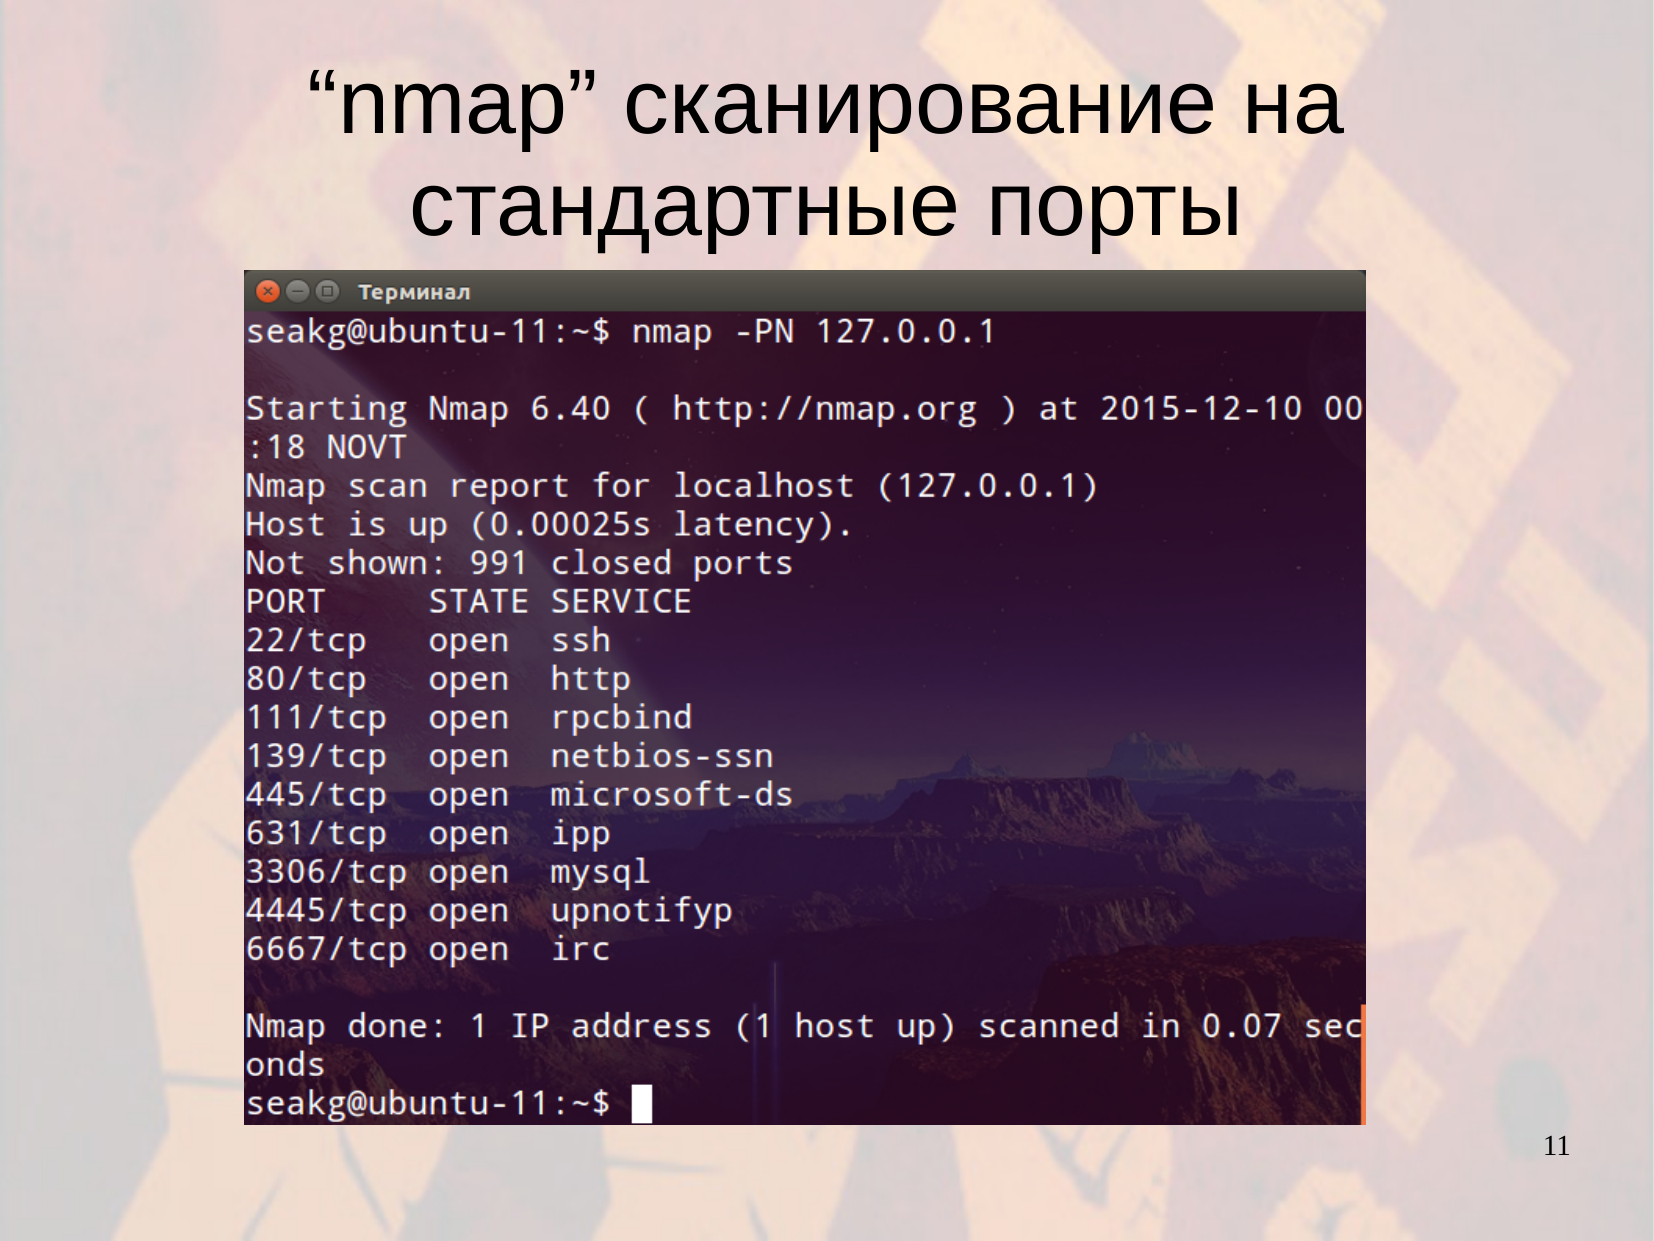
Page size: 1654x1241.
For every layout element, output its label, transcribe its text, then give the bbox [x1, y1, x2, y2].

title “nmap” сканирование на стандартные порты [82, 49, 1571, 257]
picture [0, 0, 1654, 1241]
